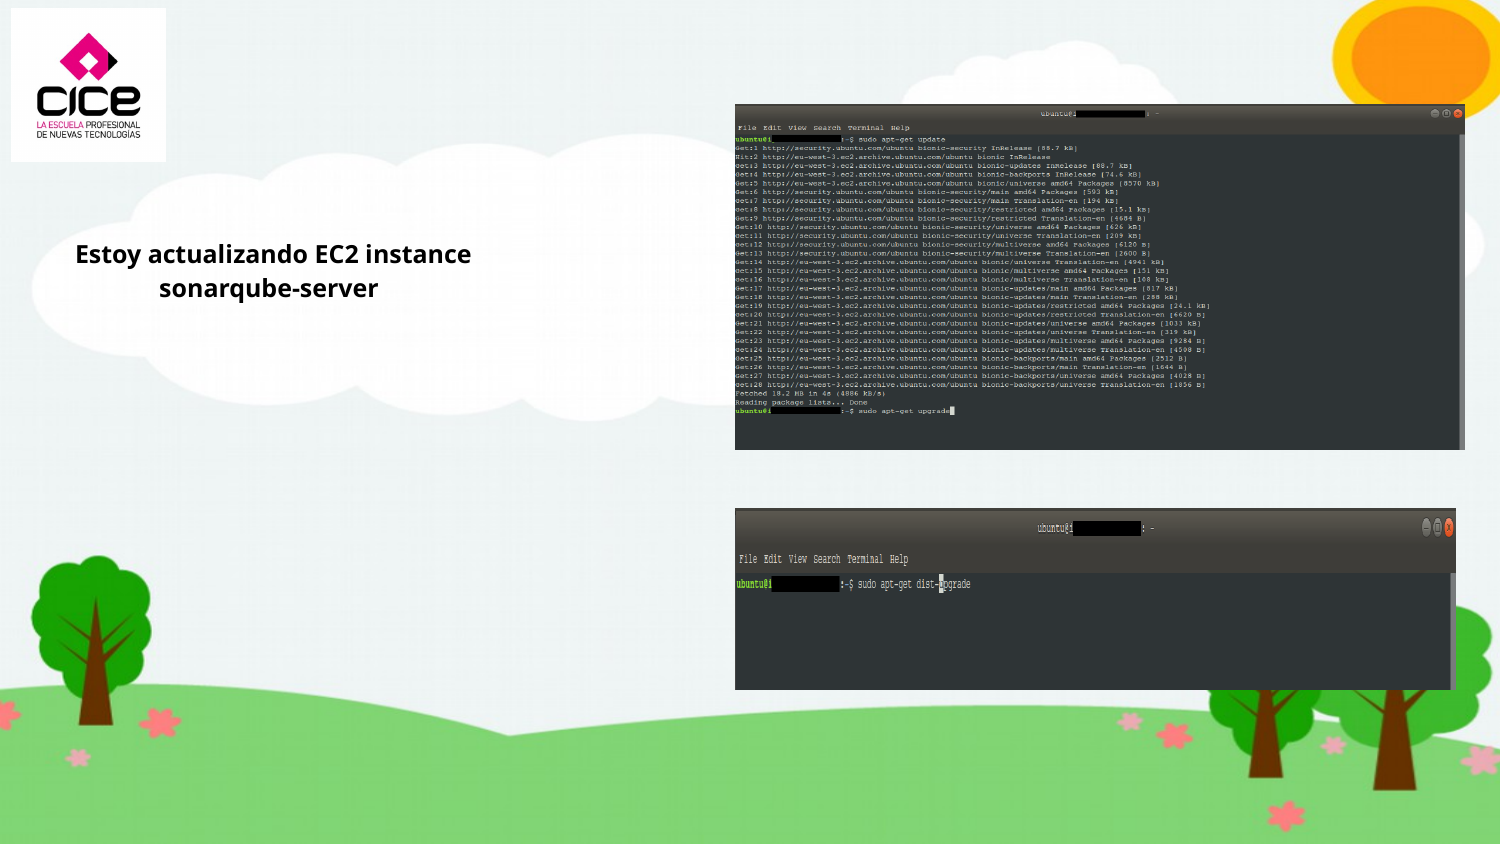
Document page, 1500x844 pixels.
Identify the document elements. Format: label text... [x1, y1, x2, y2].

picture [0, 0, 1500, 844]
title Estoy actualizando EC2 instance sonarqube-server [75, 240, 678, 303]
